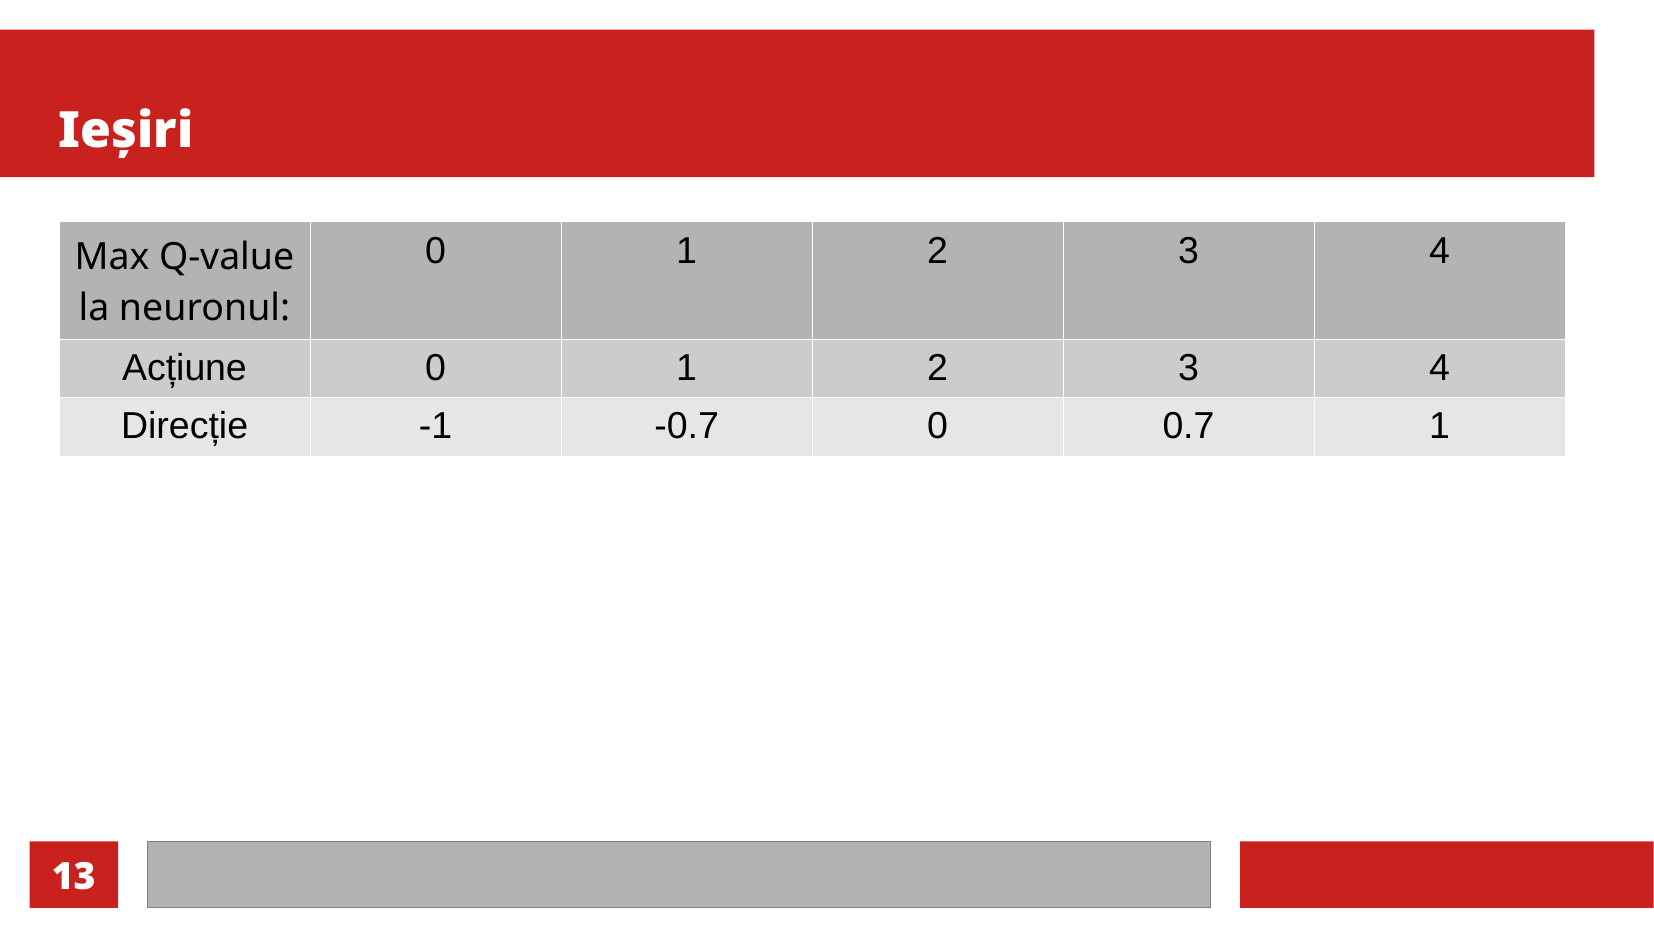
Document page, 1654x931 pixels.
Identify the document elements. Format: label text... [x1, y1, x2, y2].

table_cell 2 [813, 340, 1063, 397]
table_cell 0.7 [1064, 398, 1314, 456]
table_cell -1 [311, 398, 561, 456]
table_header 1 [562, 222, 812, 339]
table_cell 0 [311, 340, 561, 397]
table_cell 4 [1315, 340, 1565, 397]
table_header Max Q-value la neuronul: [60, 222, 310, 339]
table_header 4 [1315, 222, 1565, 339]
table_cell -0.7 [562, 398, 812, 456]
table_header 3 [1064, 222, 1314, 339]
table_cell 0 [813, 398, 1063, 456]
title Ieșiri [59, 44, 1595, 163]
table_cell Direcție [60, 398, 310, 456]
table_cell Acțiune [60, 340, 310, 397]
table_header 0 [311, 222, 561, 339]
table_cell 1 [1315, 398, 1565, 456]
table_cell 3 [1064, 340, 1314, 397]
table_cell 1 [562, 340, 812, 397]
table_header 2 [813, 222, 1063, 339]
